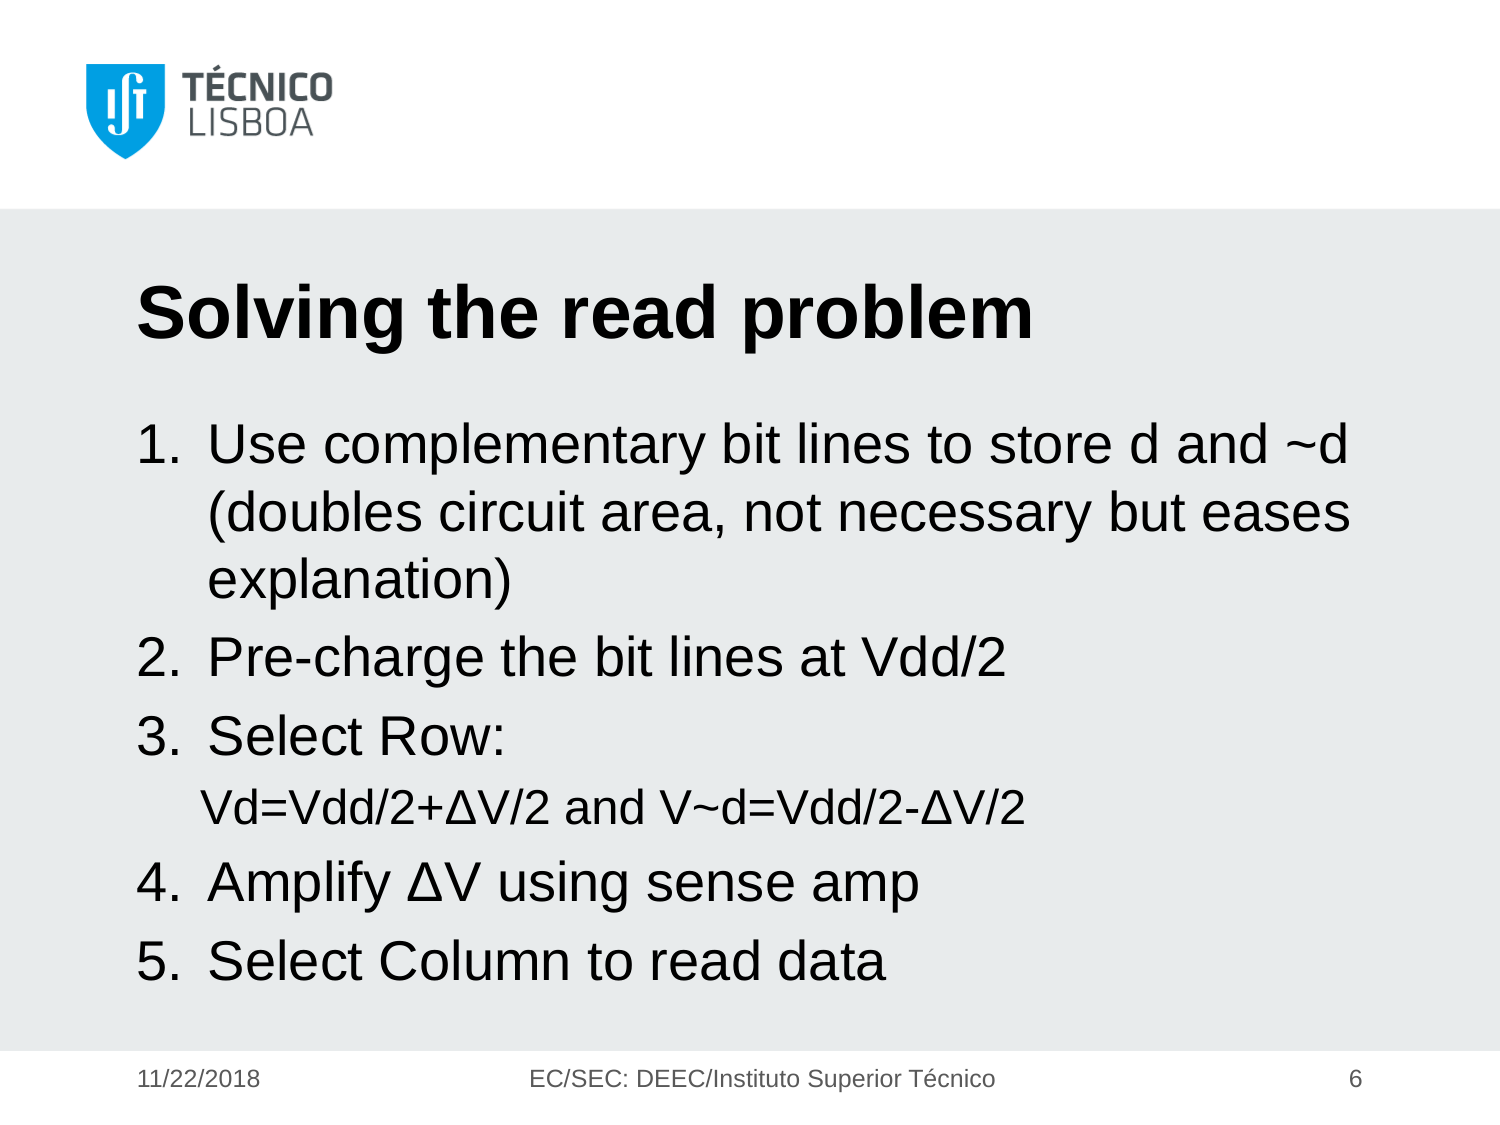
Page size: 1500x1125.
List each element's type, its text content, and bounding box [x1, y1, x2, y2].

slide_number <number> [1077, 1052, 1378, 1103]
slide_number 11/22/2018 [121, 1052, 425, 1103]
title Solving the read problem [121, 237, 1378, 381]
footer EC/SEC: DEEC/Instituto Superior Técnico [512, 1052, 1021, 1103]
list Use complementary bit lines to store d and ~d (doubles circuit area, not necessary but eases explanation) Pre-charge the bit lines at Vdd/2 Select Row: Vd=Vdd/2+ΔV/2 and V~d=Vdd/2-ΔV/2 Amplify ΔV using sense amp Select Column to read data [121, 400, 1378, 1005]
picture [0, 0, 1500, 1125]
